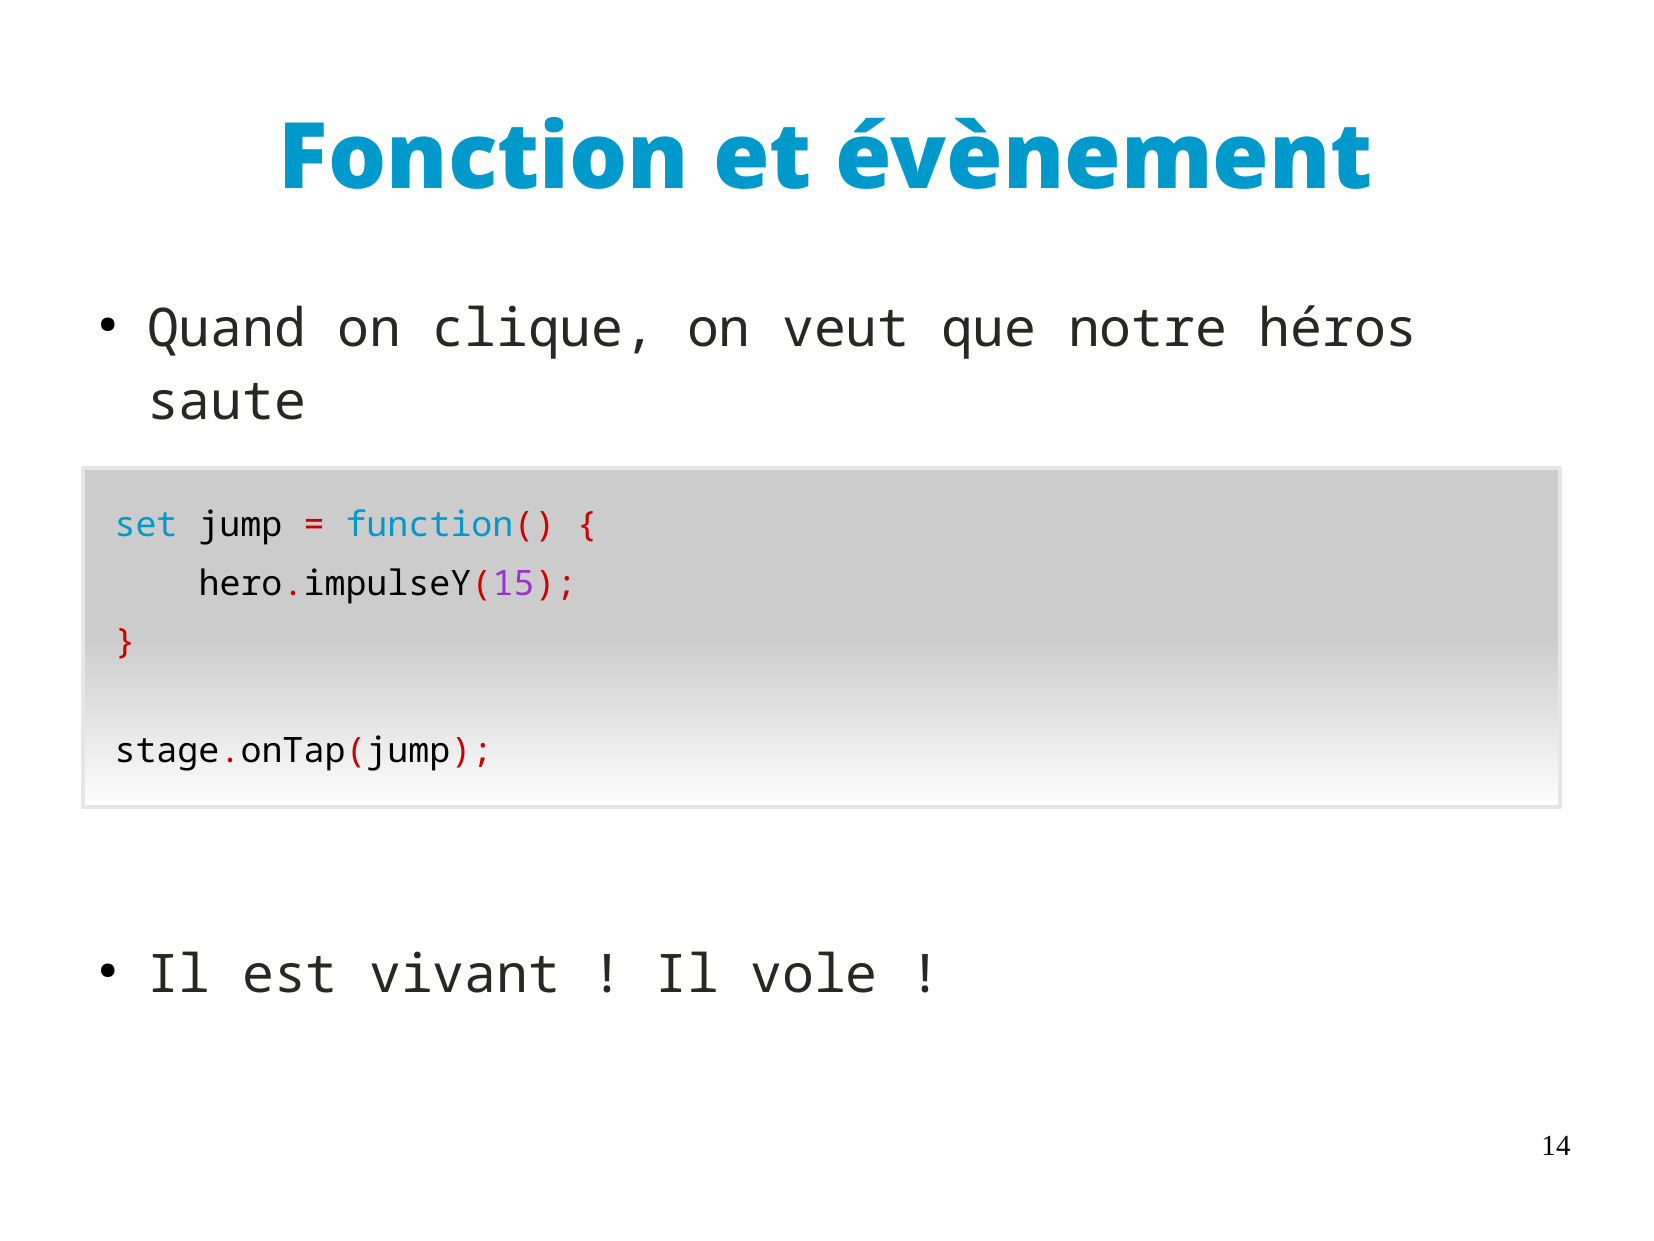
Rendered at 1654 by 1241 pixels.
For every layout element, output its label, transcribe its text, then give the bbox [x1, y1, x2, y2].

list Quand on clique, on veut que notre héros saute Il est vivant ! Il vole ! [82, 290, 1571, 1010]
list set jump = function() { hero.impulseY(15); } stage.onTap(jump); [82, 467, 1561, 808]
title Fonction et évènement [82, 49, 1571, 257]
